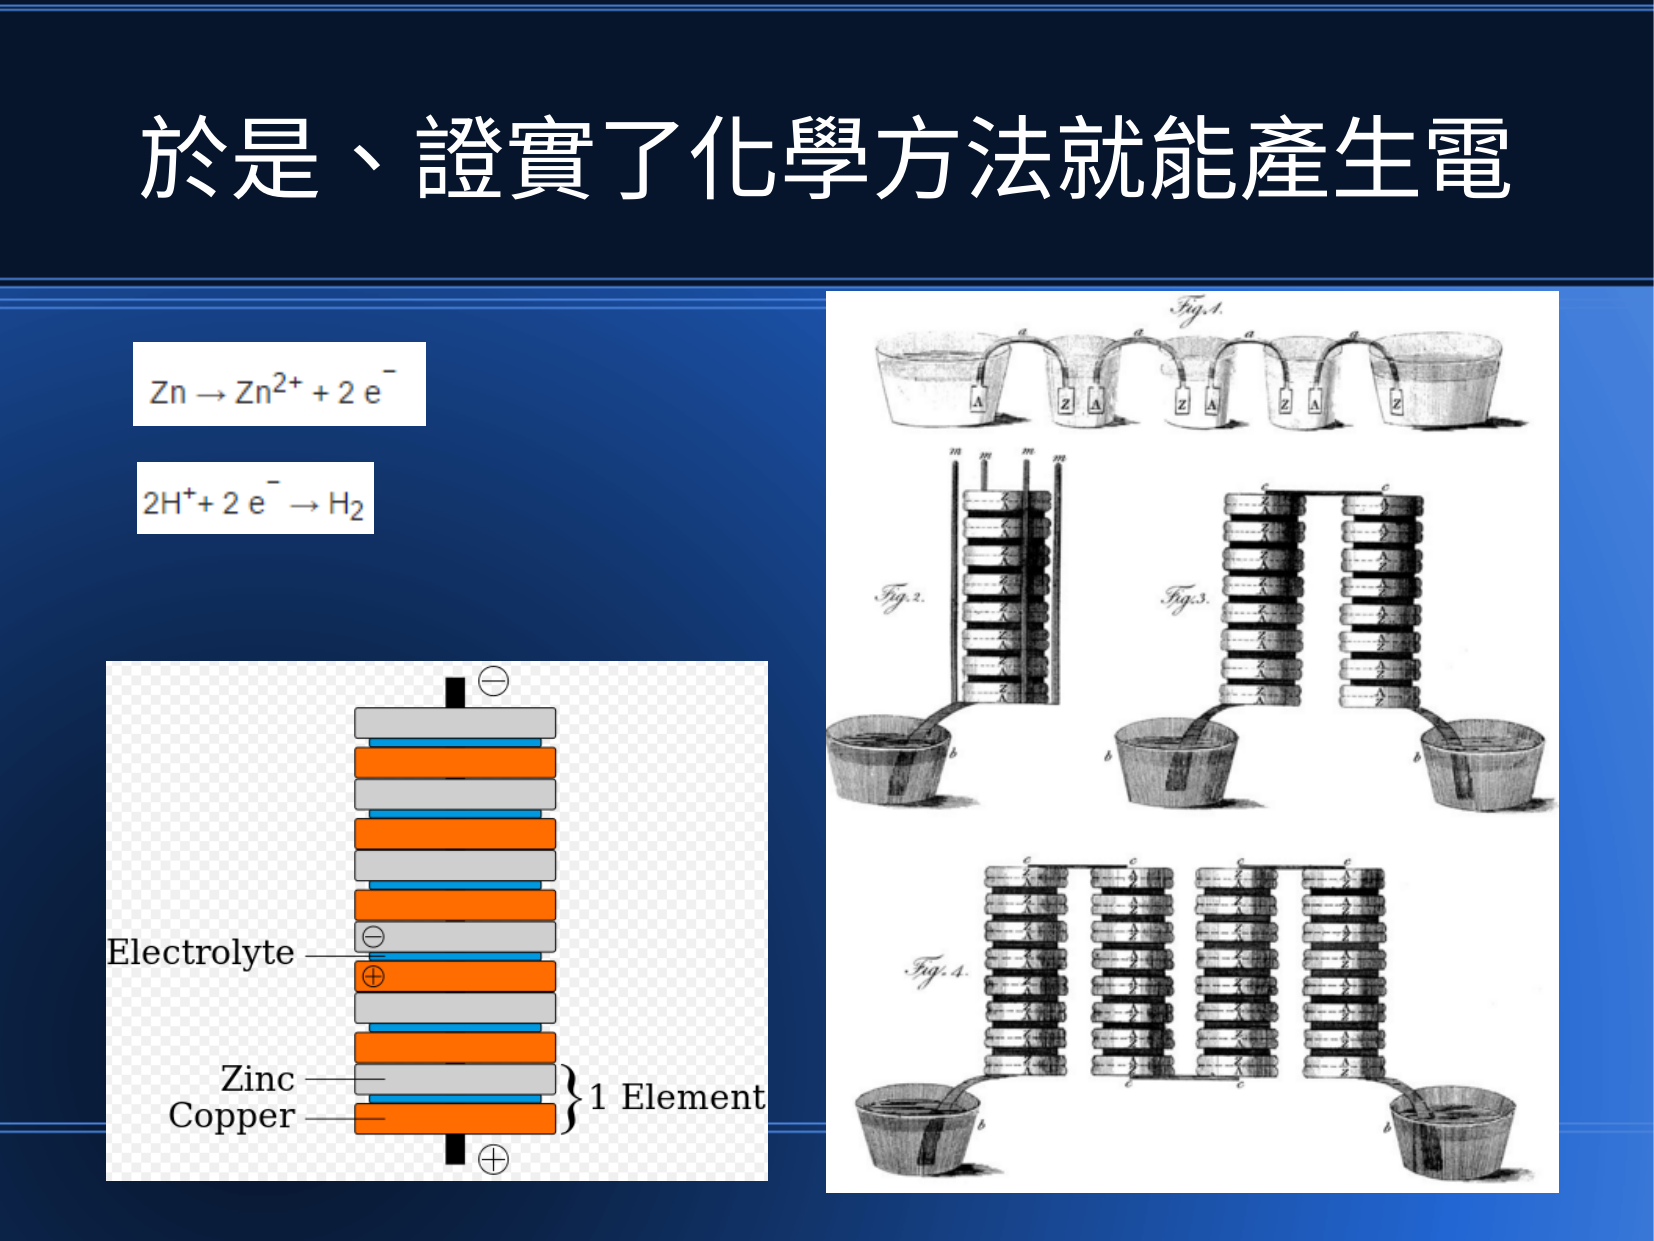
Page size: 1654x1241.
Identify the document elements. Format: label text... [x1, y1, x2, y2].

title 於是、證實了化學方法就能產生電 [82, 49, 1571, 257]
picture [0, 0, 1654, 1241]
